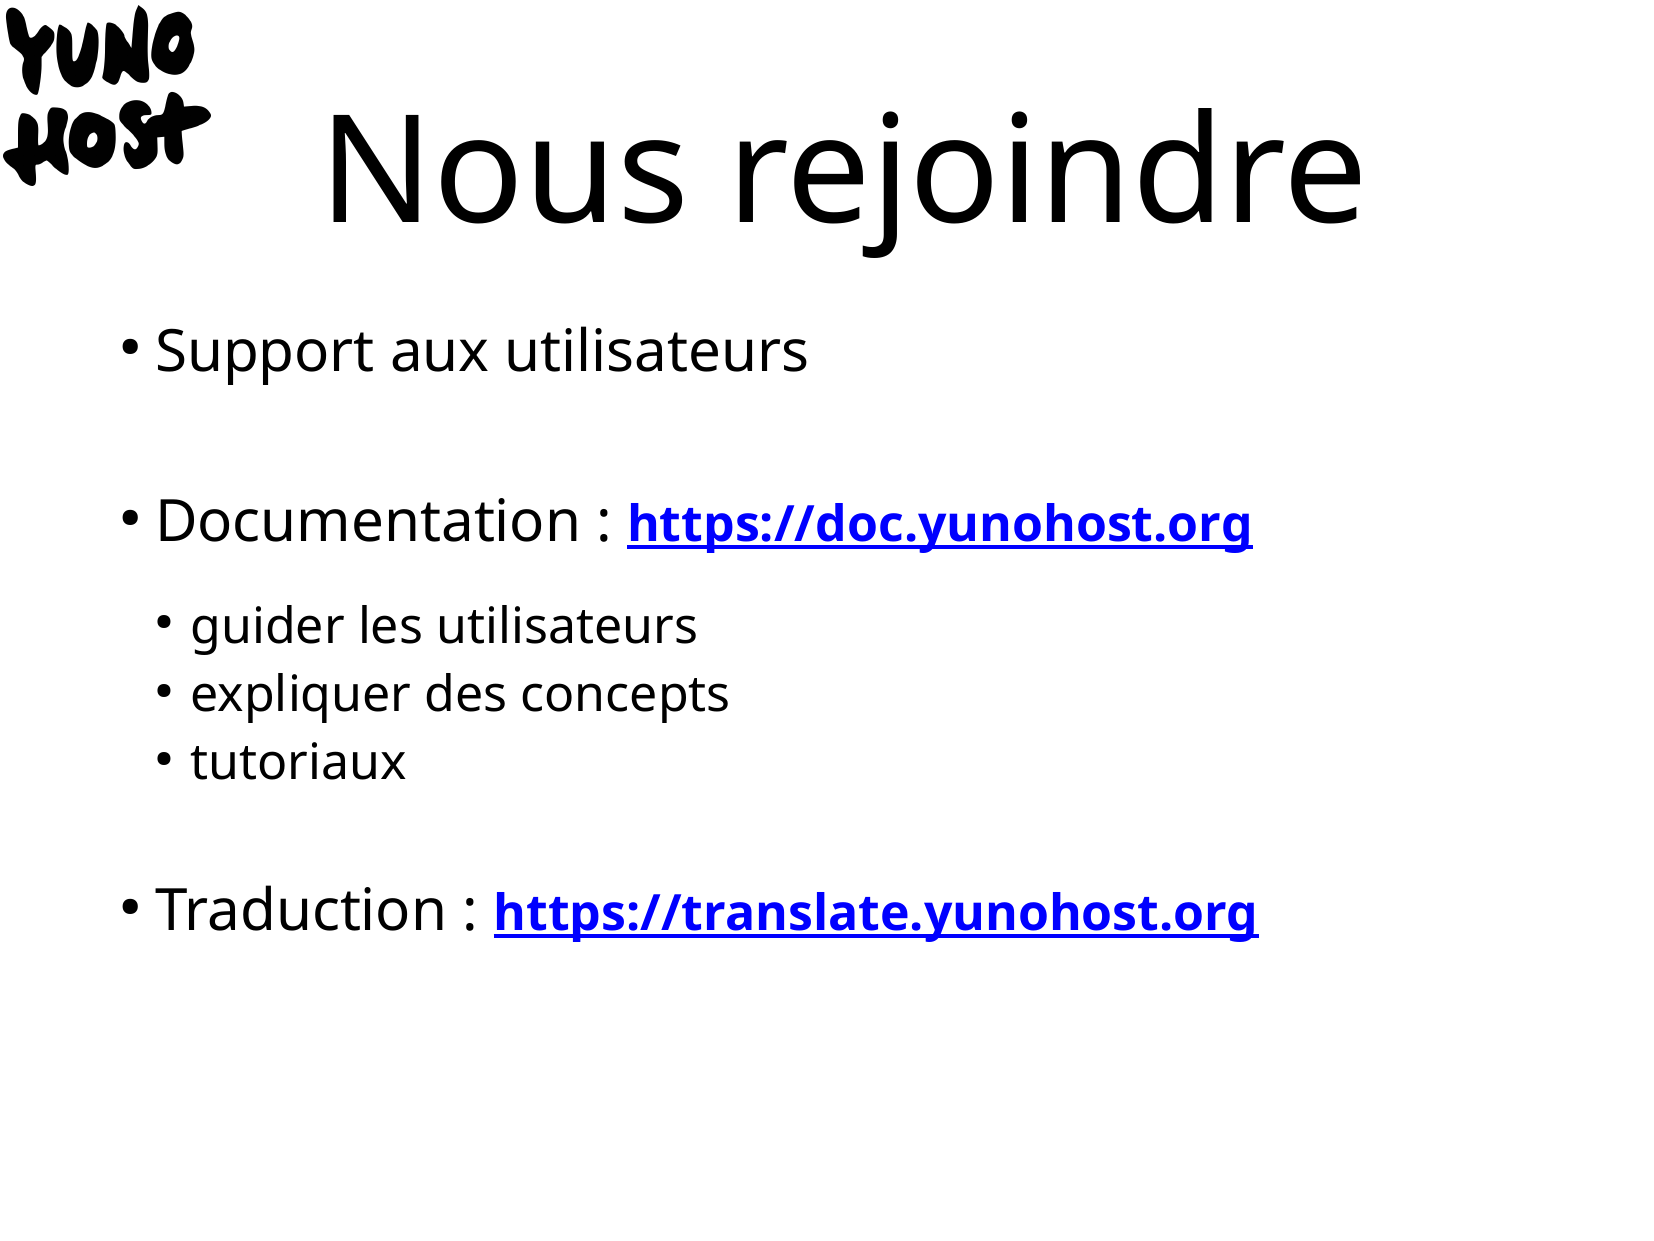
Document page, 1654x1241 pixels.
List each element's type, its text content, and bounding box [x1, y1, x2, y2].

text_box Support aux utilisateurs Documentation : https://doc.yunohost.org guider les utilisateurs expliquer des concepts tutoriaux Traduction : https://translate.yunohost.org [105, 301, 1561, 1156]
title Nous rejoindre [82, 61, 1606, 269]
picture [3, 5, 211, 186]
